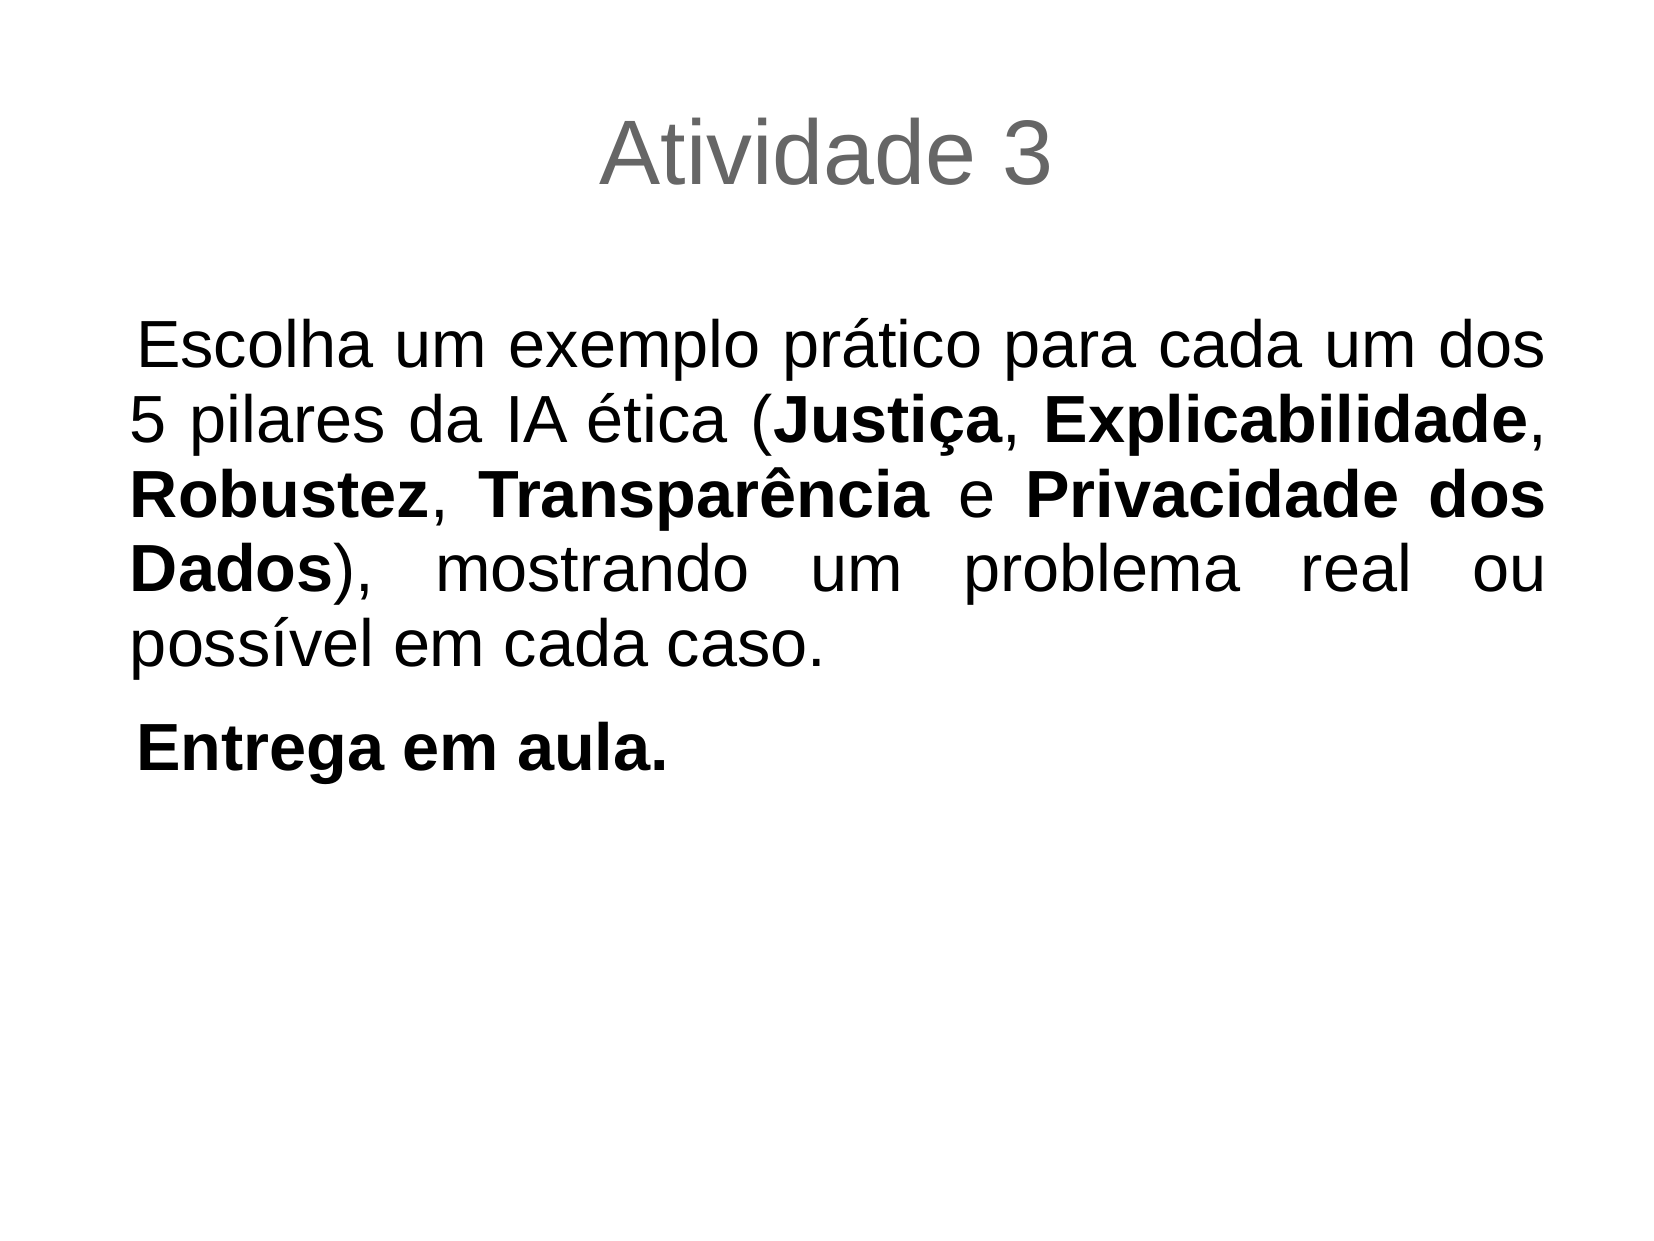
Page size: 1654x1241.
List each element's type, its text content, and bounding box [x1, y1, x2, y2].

list Escolha um exemplo prático para cada um dos 5 pilares da IA ética (Justiça, Explicabilidade, Robustez, Transparência e Privacidade dos Dados), mostrando um problema real ou possível em cada caso. Entrega em aula. [59, 307, 1548, 1151]
title Atividade 3 [82, 49, 1571, 257]
